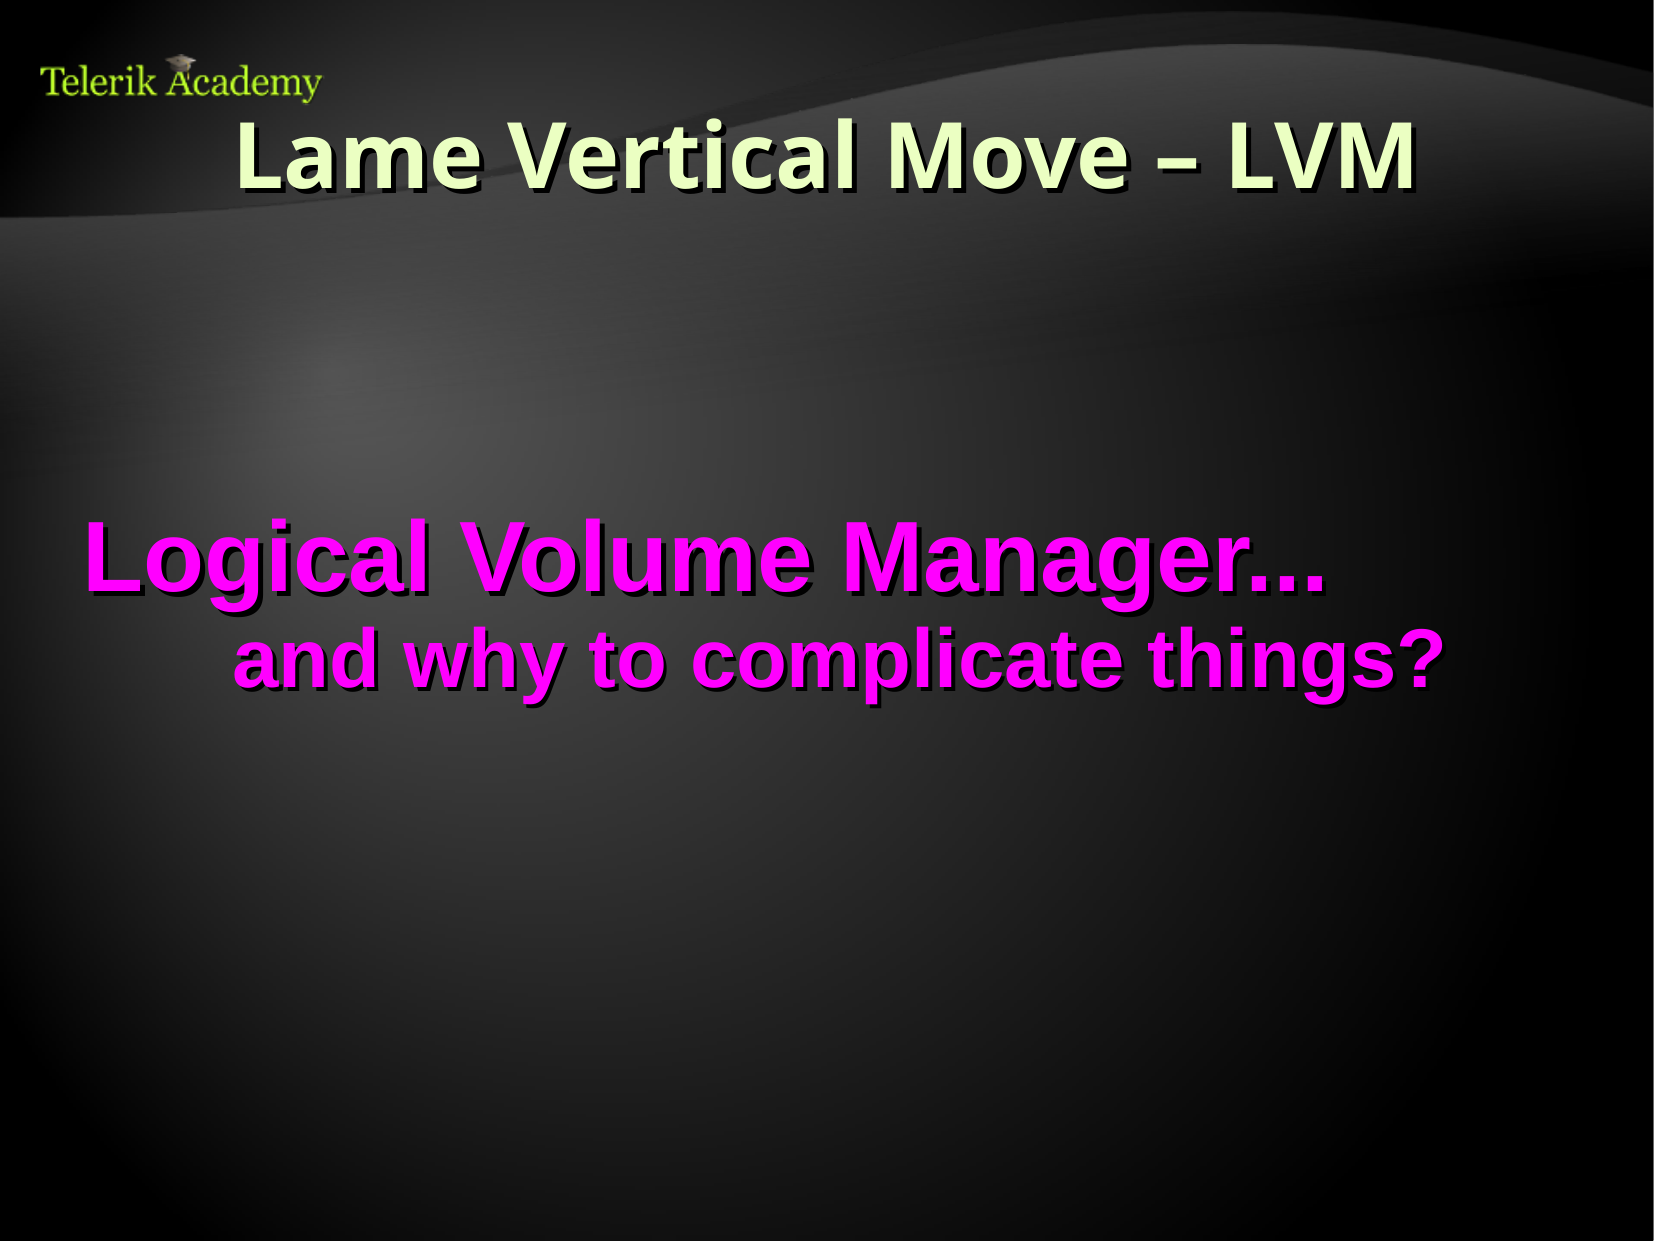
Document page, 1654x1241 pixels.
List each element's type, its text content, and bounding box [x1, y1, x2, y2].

subtitle Logical Volume Manager... and why to complicate things? [82, 290, 1538, 1010]
title Lame Vertical Move – LVM [82, 49, 1571, 257]
picture [0, 0, 1654, 1241]
